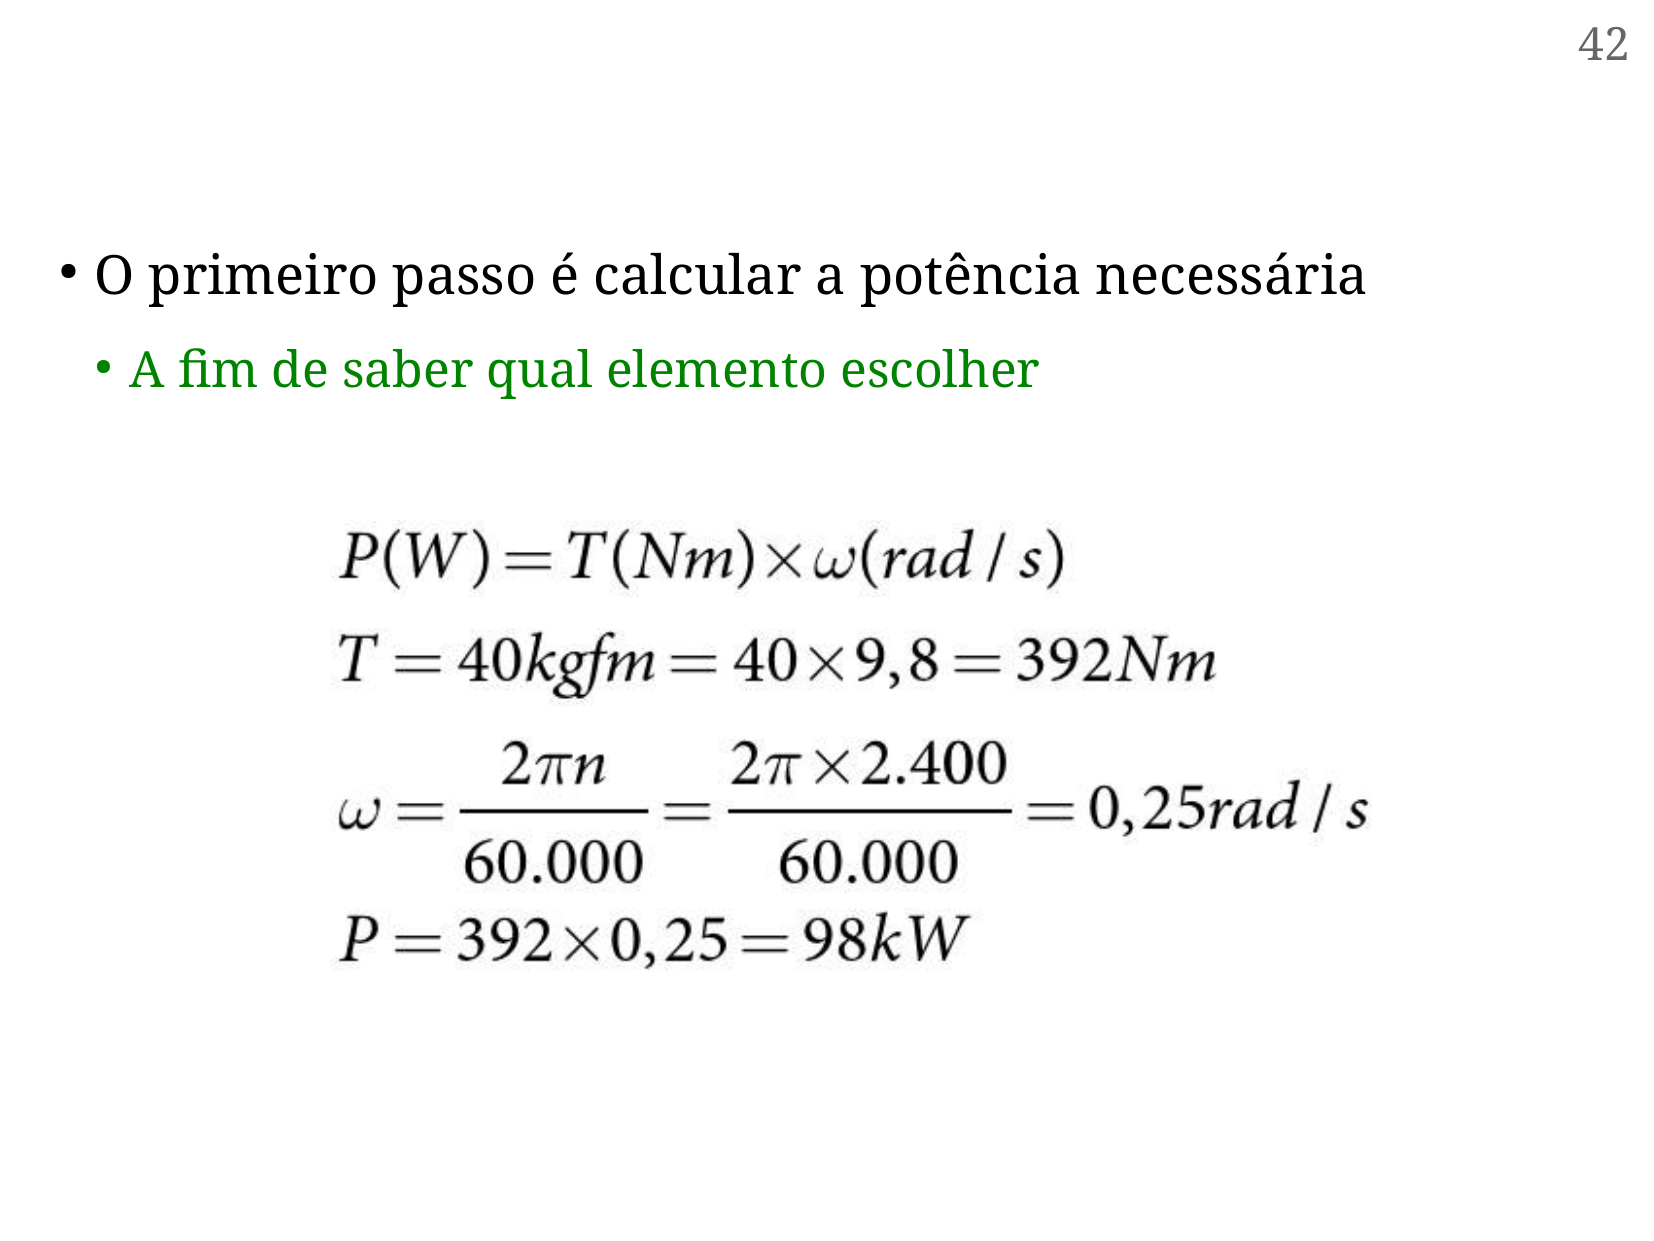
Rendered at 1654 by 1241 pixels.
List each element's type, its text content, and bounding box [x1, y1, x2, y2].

picture [330, 520, 1374, 975]
list O primeiro passo é calcular a potência necessária A fim de saber qual elemento escolher [59, 236, 1595, 1211]
